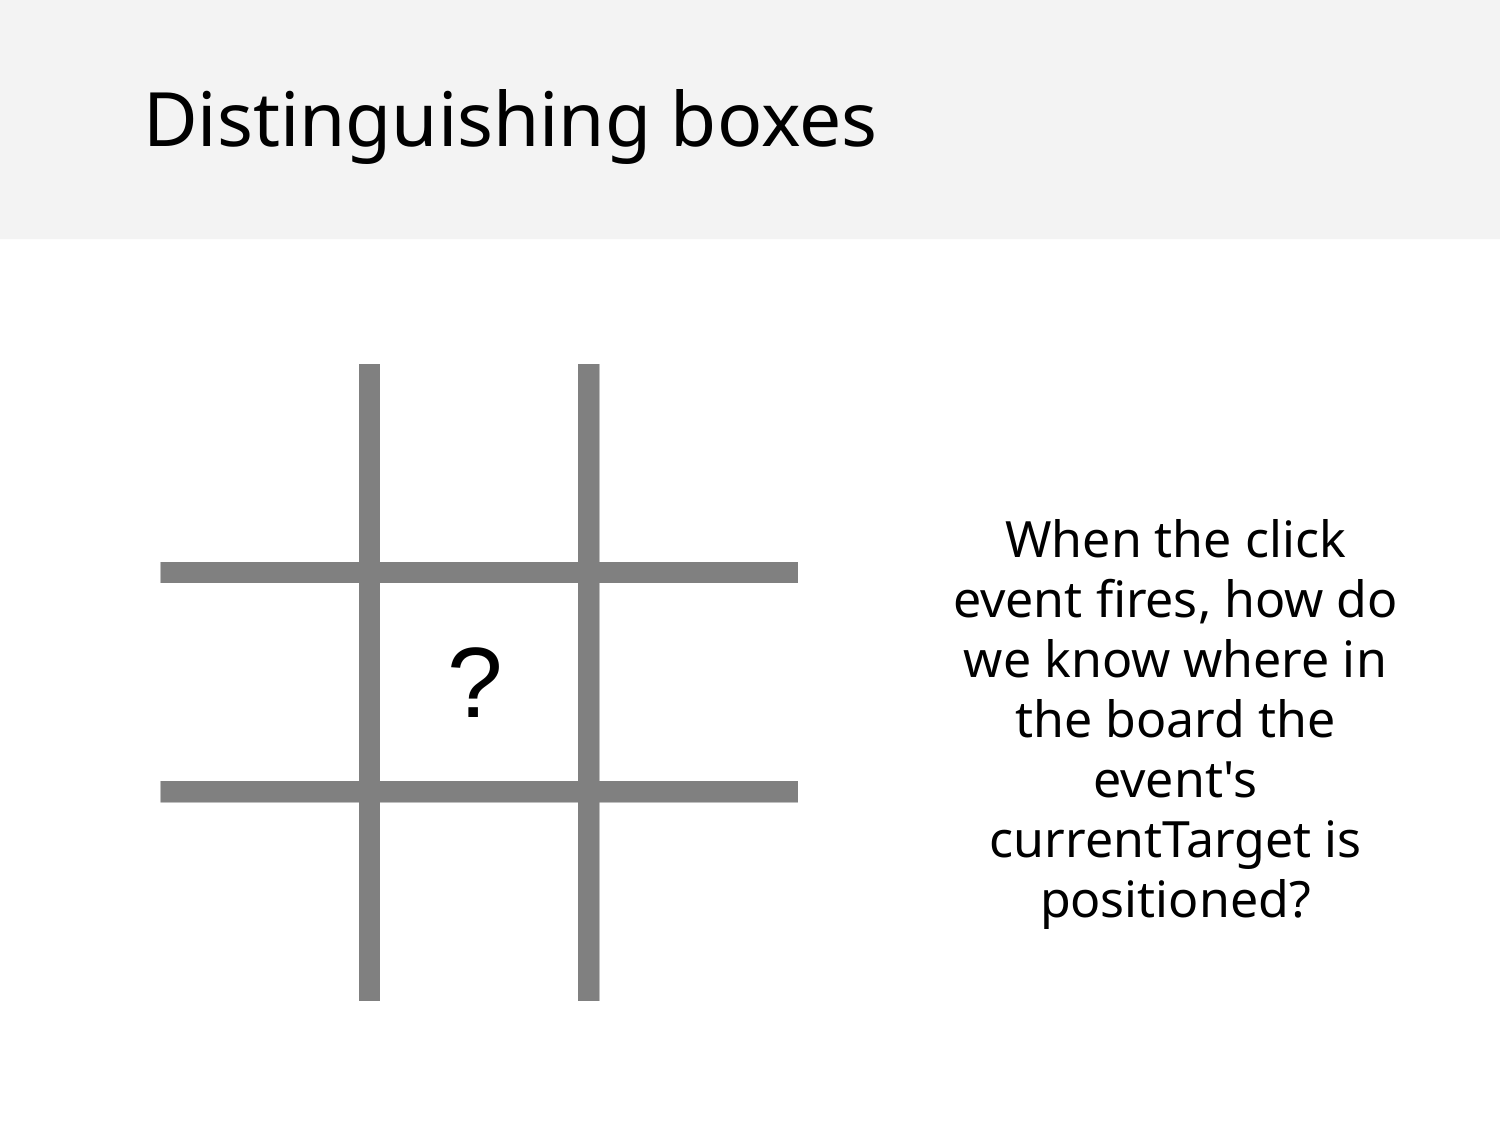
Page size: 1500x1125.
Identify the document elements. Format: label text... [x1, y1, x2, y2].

text_box When the click event fires, how do we know where in the board the event's currentTarget is positioned? [930, 492, 1421, 919]
picture [153, 338, 833, 1040]
text_box ? [380, 602, 571, 728]
title Distinguishing boxes [128, 56, 1372, 183]
